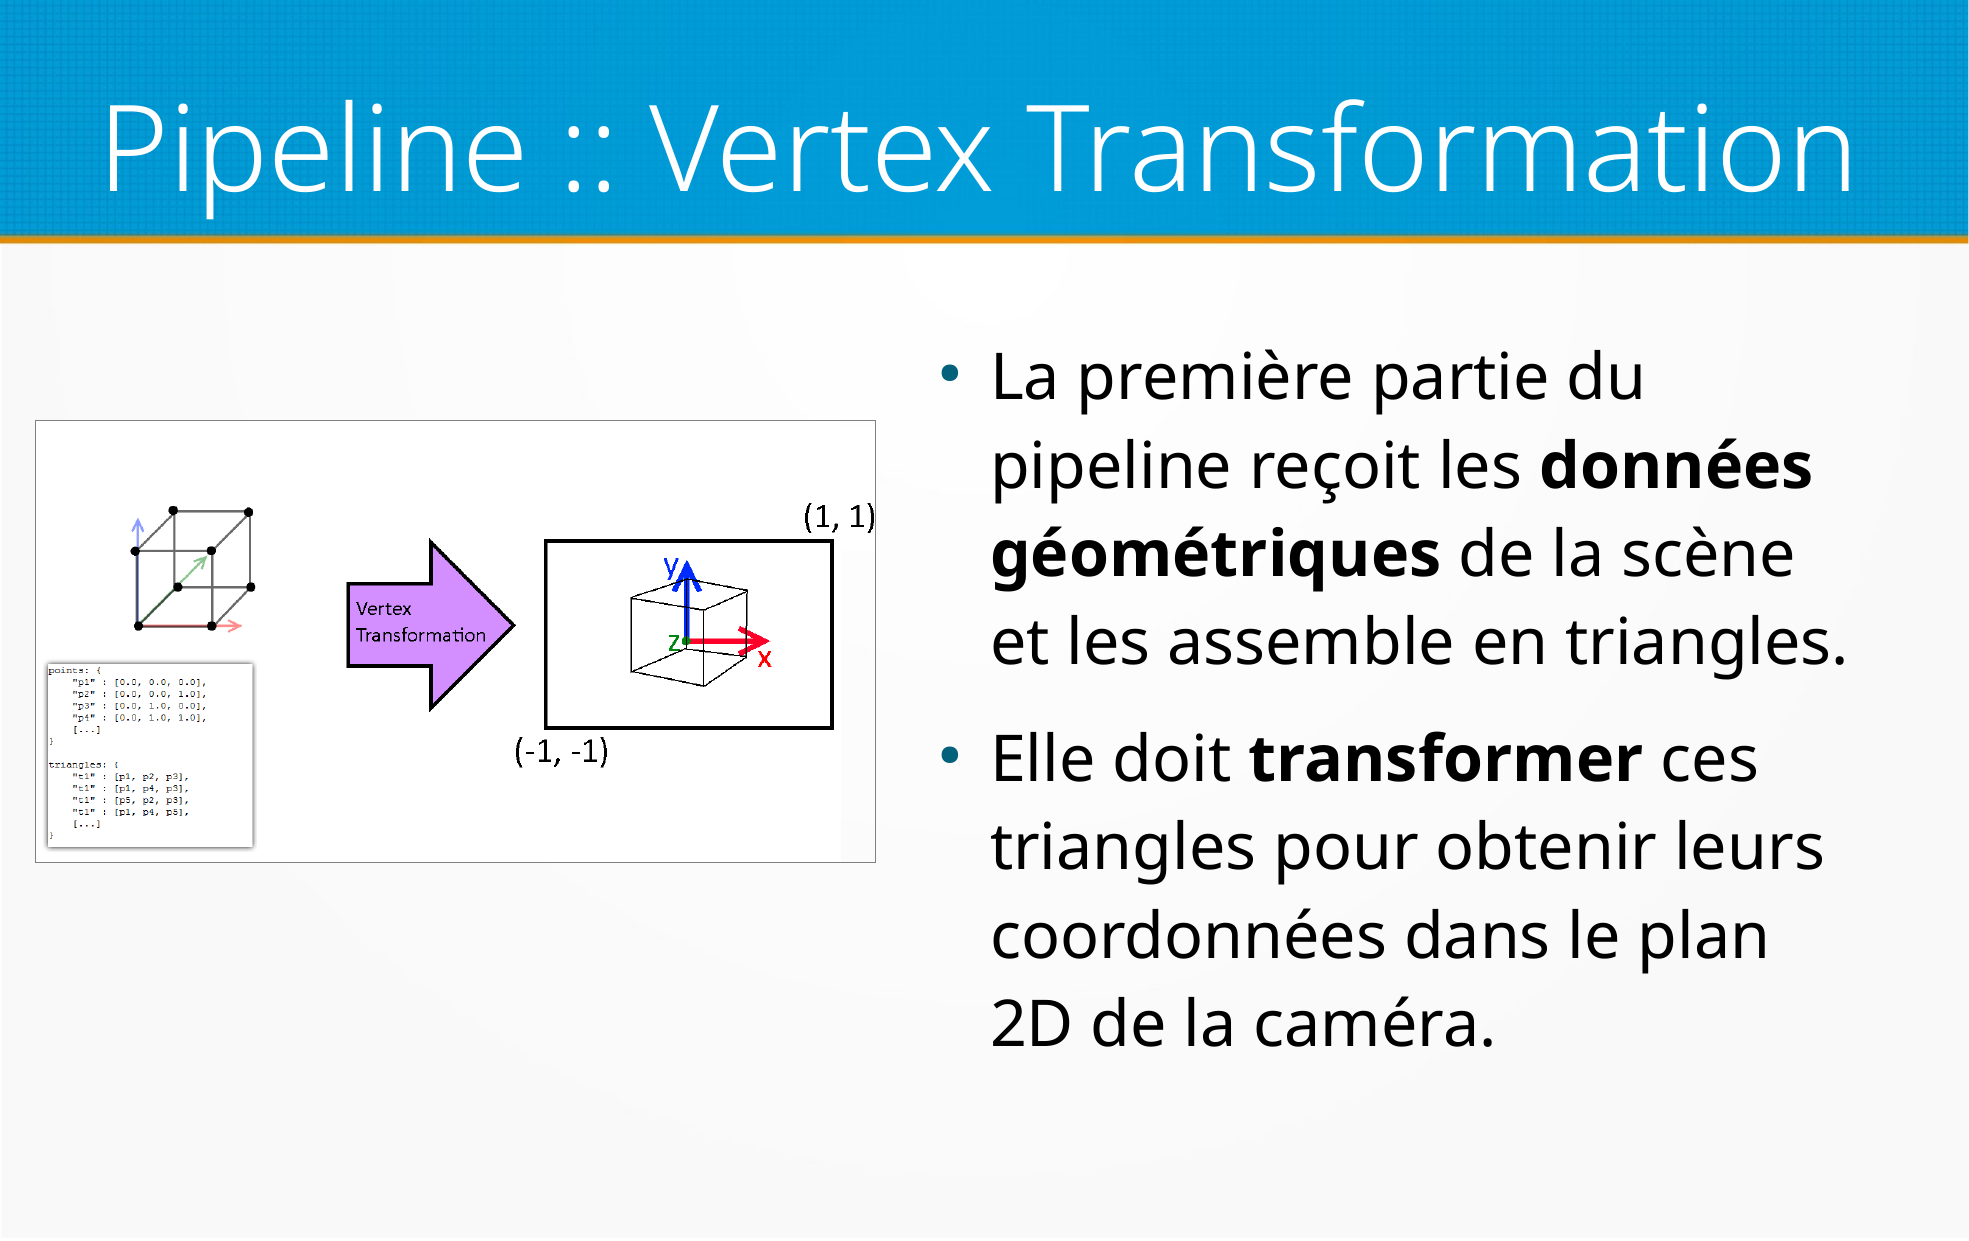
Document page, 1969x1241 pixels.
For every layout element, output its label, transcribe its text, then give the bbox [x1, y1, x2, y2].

picture [0, 233, 1969, 1241]
list La première partie du pipeline reçoit les données géométriques de la scène et les assemble en triangles. Elle doit transformer ces triangles pour obtenir leurs coordonnées dans le plan 2D de la caméra. [921, 330, 1855, 1158]
title Pipeline :: Vertex Transformation [98, 19, 1870, 227]
